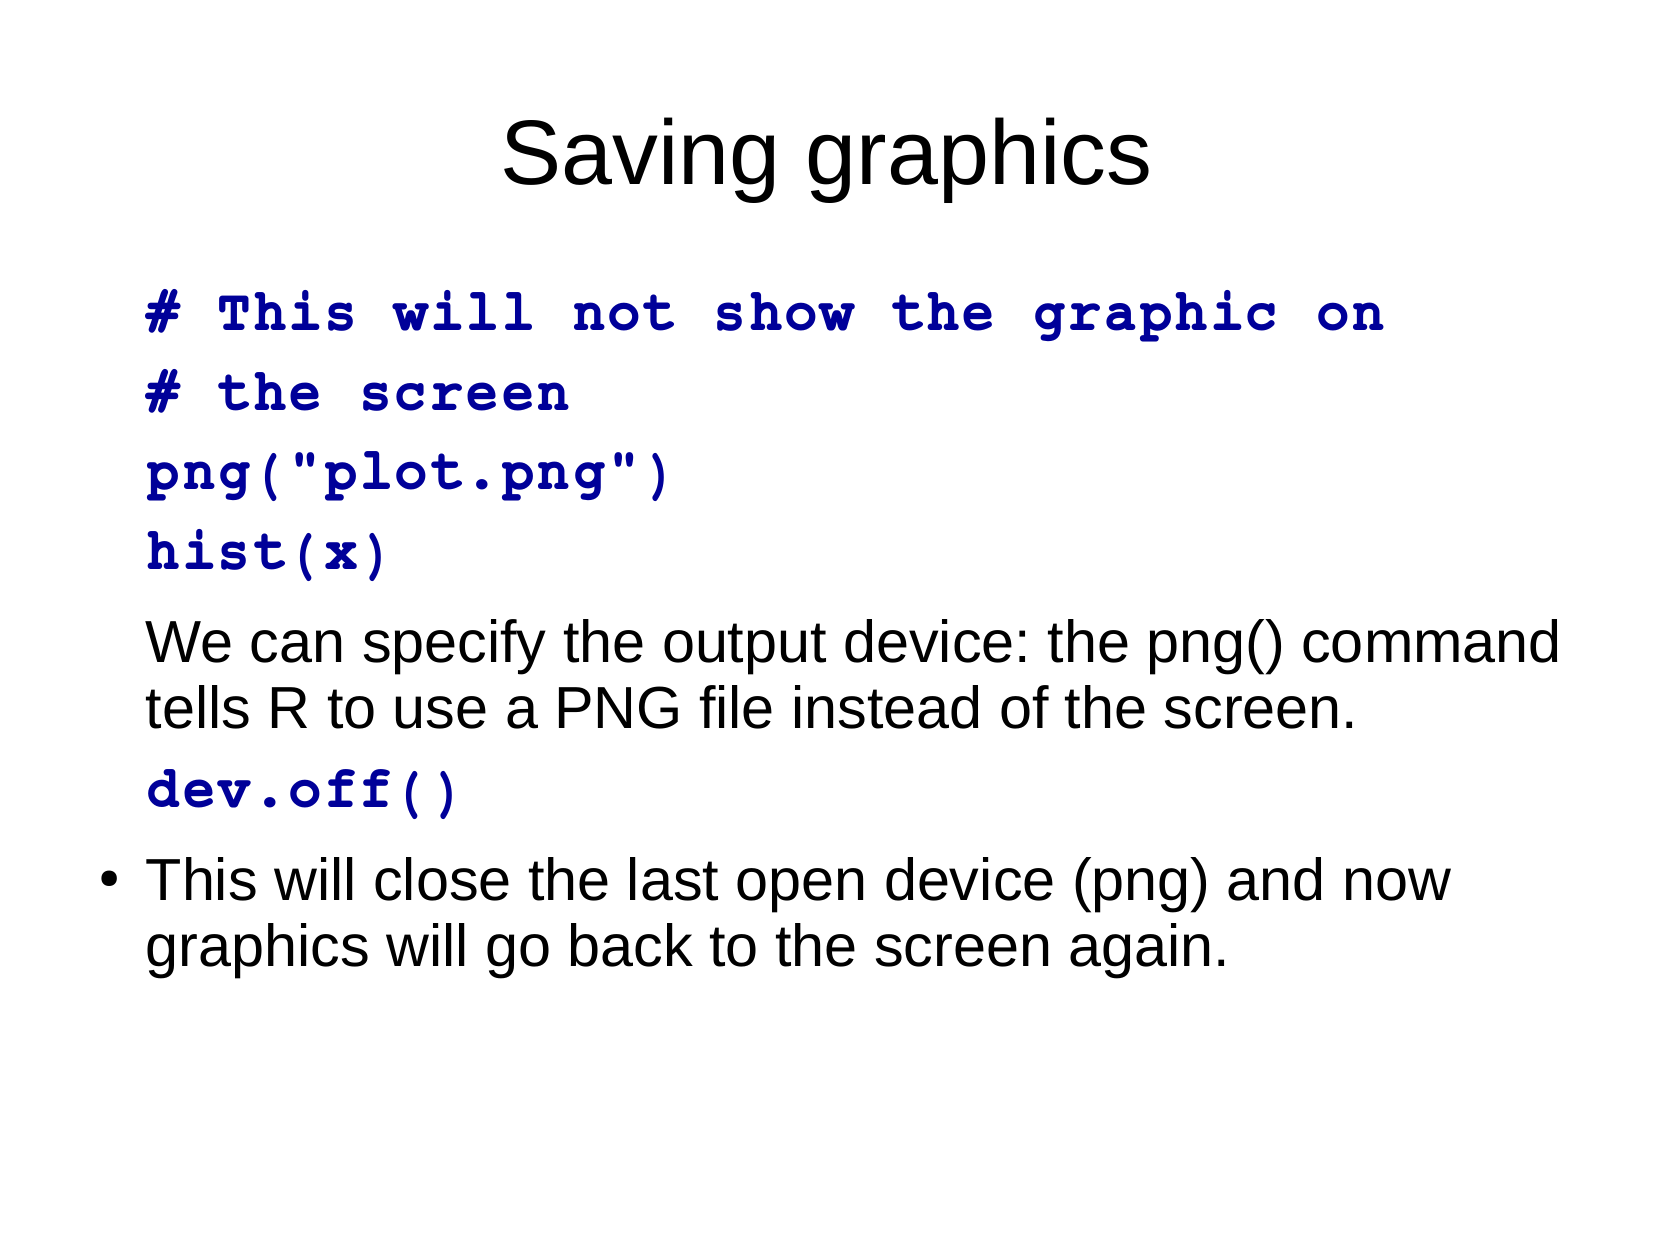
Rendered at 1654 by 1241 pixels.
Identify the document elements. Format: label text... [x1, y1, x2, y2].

title Saving graphics [82, 49, 1571, 257]
list # This will not show the graphic on # the screen png("plot.png") hist(x) We can specify the output device: the png() command tells R to use a PNG file instead of the screen. dev.off() This will close the last open device (png) and now graphics will go back to the screen again. [82, 290, 1571, 1010]
